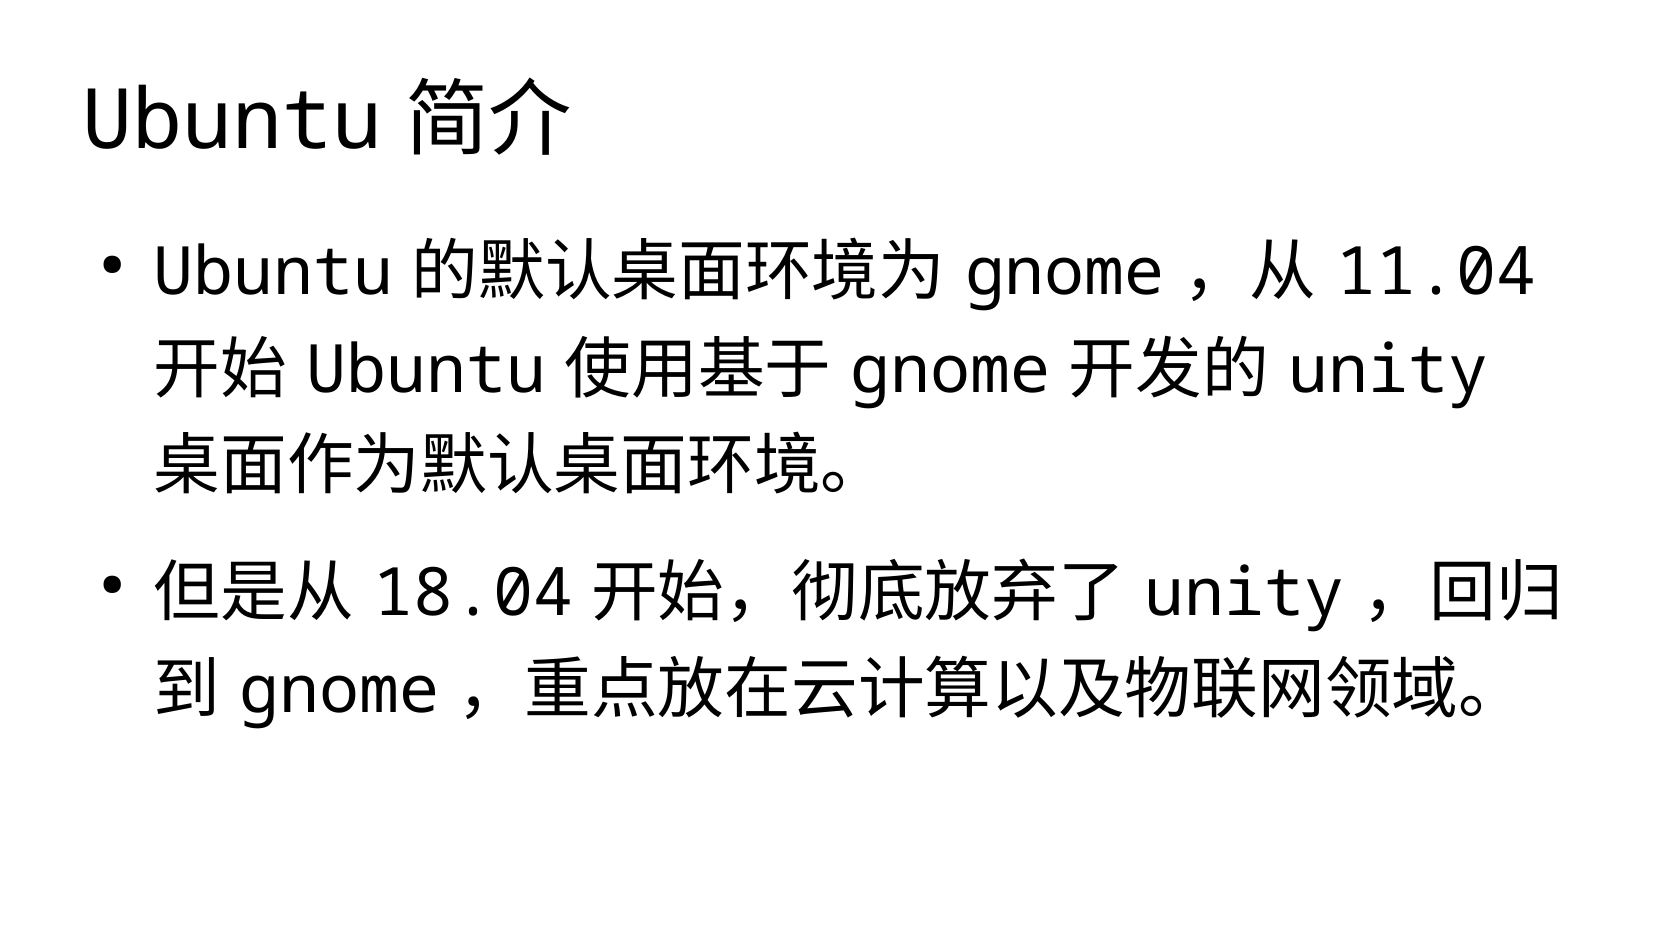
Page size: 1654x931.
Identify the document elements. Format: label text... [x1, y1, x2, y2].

title Ubuntu简介 [82, 37, 1571, 189]
list Ubuntu的默认桌面环境为gnome，从11.04开始Ubuntu使用基于gnome开发的unity桌面作为默认桌面环境。 但是从18.04开始，彻底放弃了unity，回归到gnome，重点放在云计算以及物联网领域。 [82, 217, 1571, 898]
